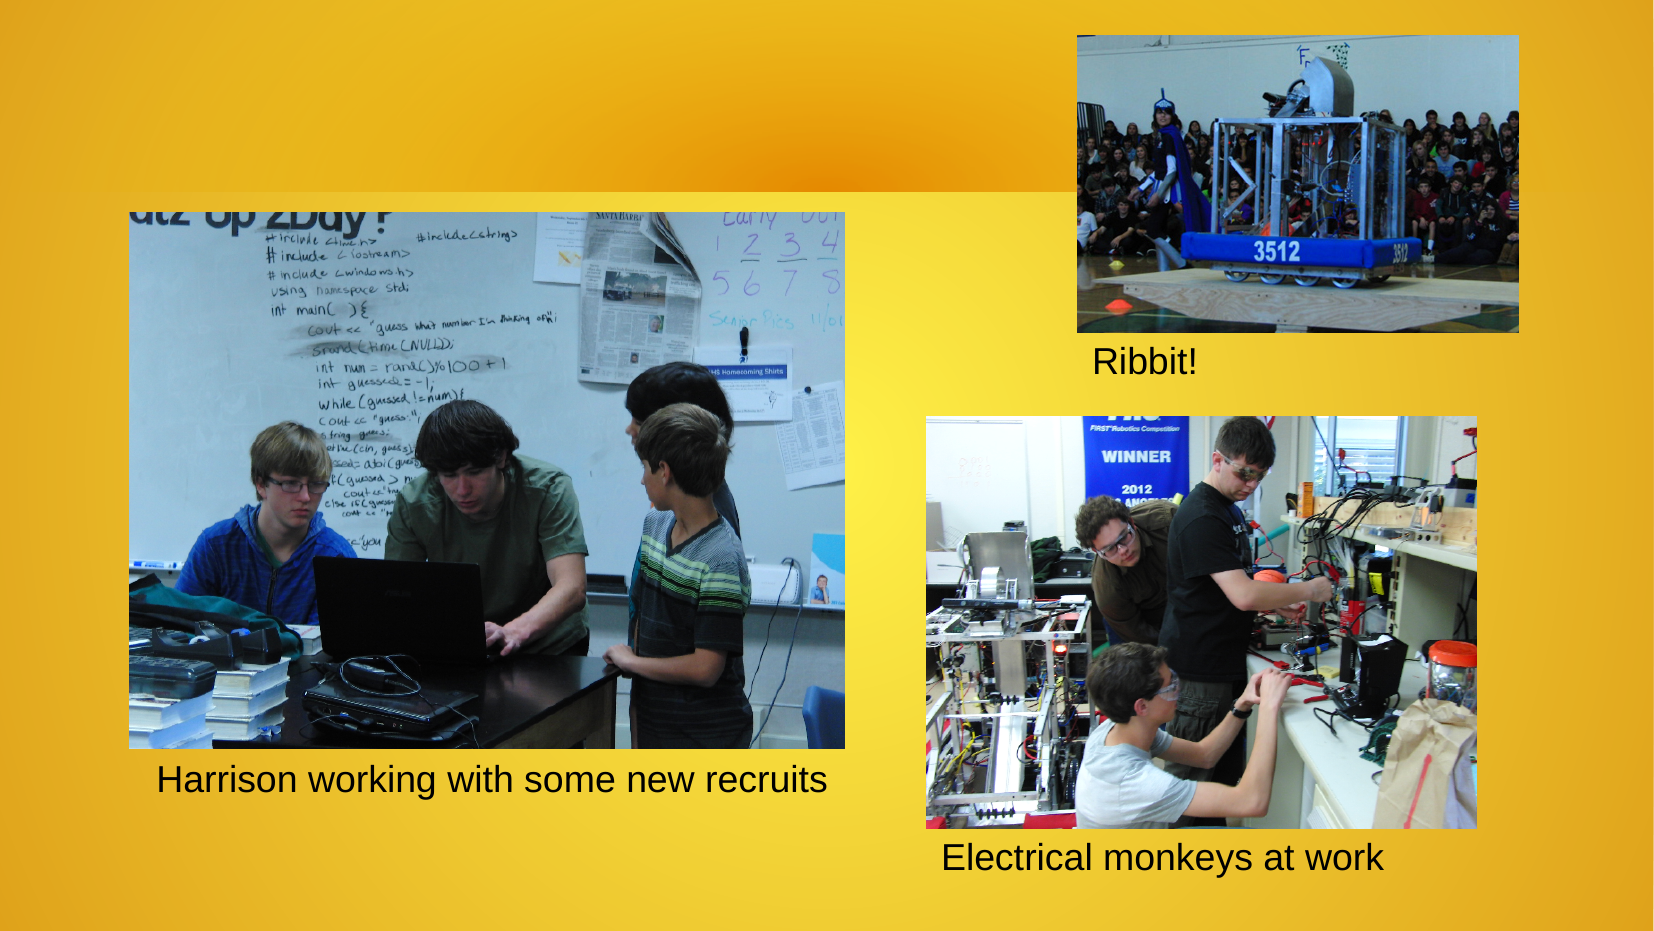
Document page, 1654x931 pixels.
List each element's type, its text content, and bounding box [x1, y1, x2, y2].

picture [1077, 35, 1519, 333]
picture [129, 212, 845, 749]
text_box Ribbit! [1077, 332, 1453, 390]
picture [926, 416, 1477, 829]
text_box Electrical monkeys at work [926, 828, 1435, 886]
text_box Harrison working with some new recruits [141, 751, 863, 851]
